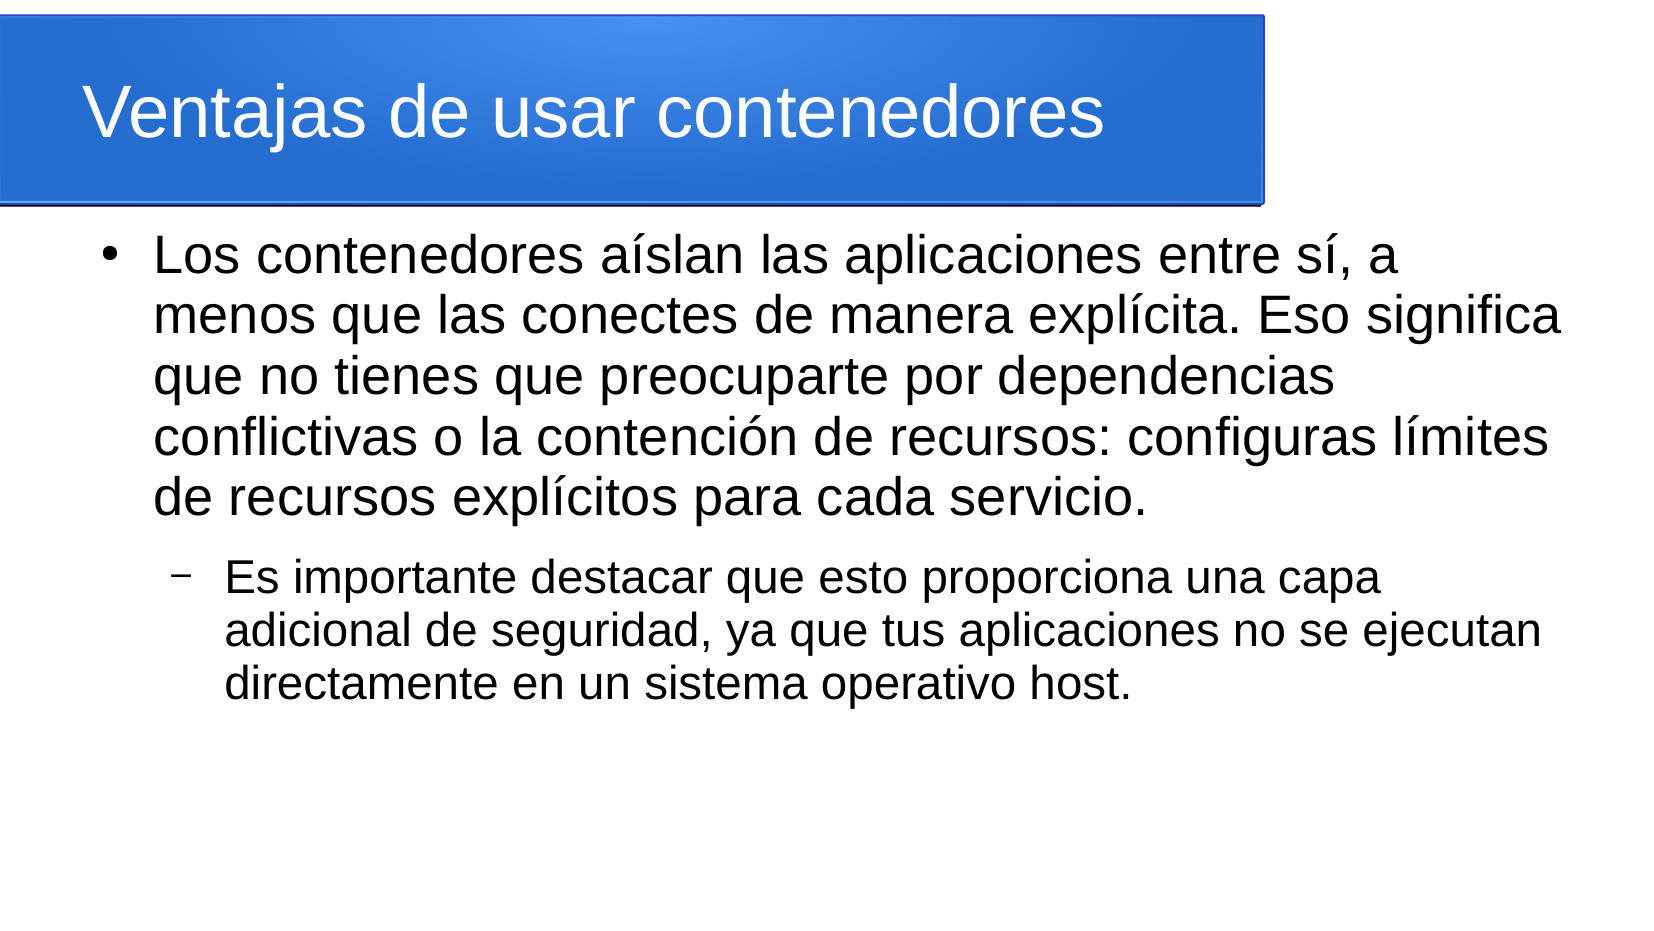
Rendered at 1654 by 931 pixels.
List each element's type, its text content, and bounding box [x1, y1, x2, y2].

list Los contenedores aíslan las aplicaciones entre sí, a menos que las conectes de manera explícita. Eso significa que no tienes que preocuparte por dependencias conflictivas o la contención de recursos: configuras límites de recursos explícitos para cada servicio. Es importante destacar que esto proporciona una capa adicional de seguridad, ya que tus aplicaciones no se ejecutan directamente en un sistema operativo host. [82, 224, 1571, 764]
title Ventajas de usar contenedores [82, 35, 1235, 189]
